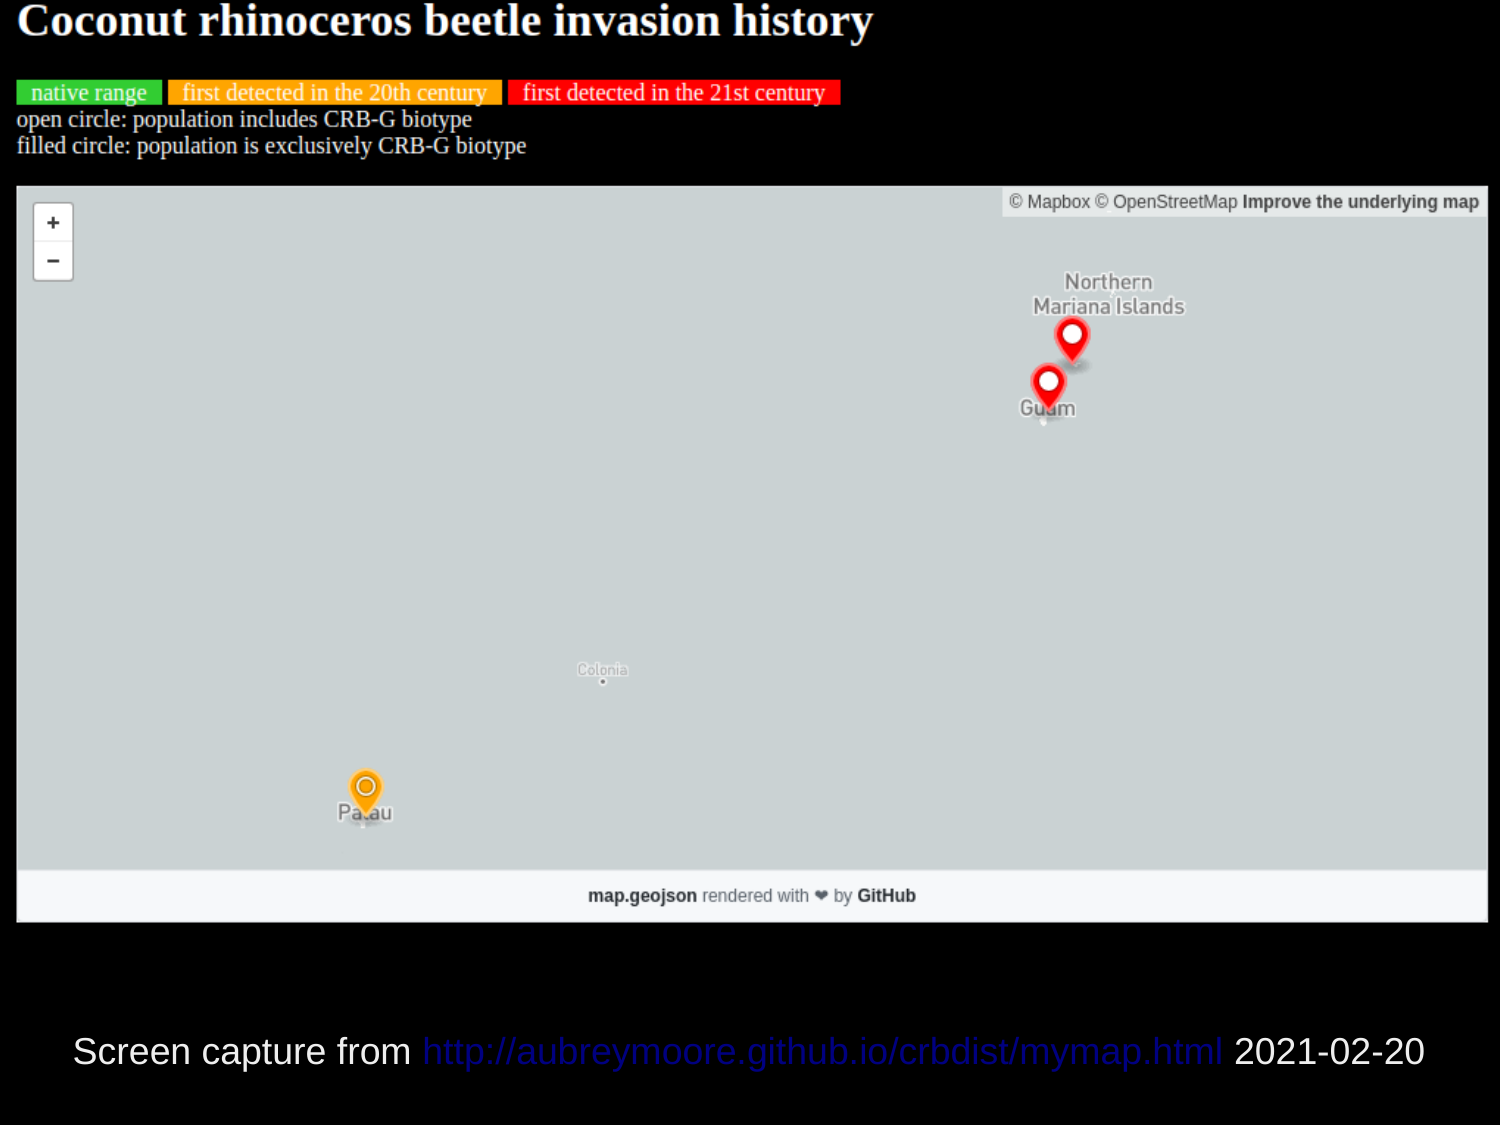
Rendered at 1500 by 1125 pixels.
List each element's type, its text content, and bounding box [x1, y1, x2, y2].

picture [2, 0, 1500, 936]
text_box Screen capture from http://aubreymoore.github.io/crbdist/mymap.html 2021-02-20 [57, 1023, 1441, 1081]
